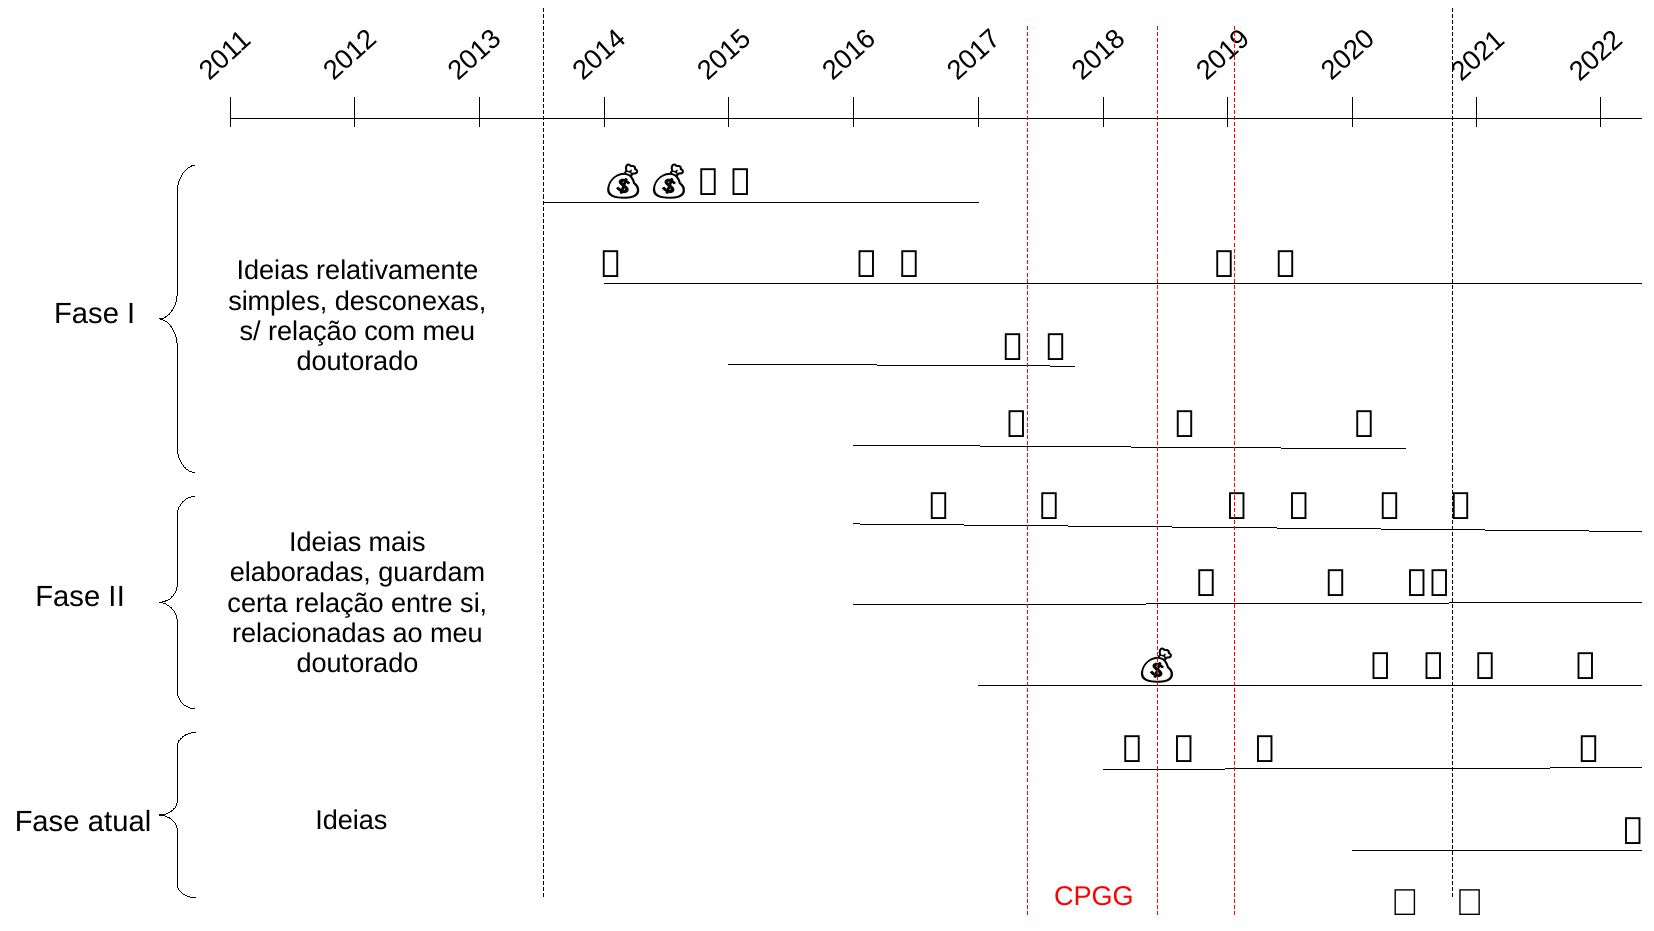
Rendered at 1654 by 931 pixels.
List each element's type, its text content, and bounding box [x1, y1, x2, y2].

text_box 🤓 📃 [714, 341, 1146, 423]
text_box CPGG [1039, 874, 1149, 920]
text_box 🍻 🤓 📃🤓 [838, 549, 1654, 612]
text_box 2019 [1174, 8, 1272, 102]
text_box 2016 [800, 8, 897, 102]
text_box 2022 [1547, 8, 1645, 102]
text_box Ideias [277, 797, 426, 857]
text_box 📃 [1375, 874, 1440, 931]
text_box Fase II [20, 572, 192, 672]
text_box 🤓 [1334, 825, 1654, 908]
text_box 2018 [1049, 8, 1147, 102]
text_box 2021 [1429, 8, 1526, 102]
text_box Ideias mais elaboradas, guardam certa relação entre si, relacionadas ao meu doutorado [200, 519, 514, 686]
text_box 2011 [177, 8, 273, 101]
text_box 🍻 💰 🤓 🤓 [1086, 714, 1654, 825]
text_box 2014 [550, 8, 648, 102]
text_box 💰 💰 🤓 📃 [590, 147, 886, 211]
text_box Fase atual [0, 797, 213, 897]
text_box Ideias relativamente simples, desconexas, s/ relação com meu doutorado [200, 248, 514, 390]
text_box 🤓 🤓 📃 [844, 389, 1430, 500]
text_box 2012 [301, 8, 398, 102]
text_box 2017 [924, 8, 1022, 102]
text_box 🤓 [1440, 874, 1505, 931]
text_box 🍻 🤓 📃 📃 📃 [584, 230, 1412, 341]
text_box 2020 [1299, 8, 1397, 102]
text_box 🤓 📃 🤓 🍻 📃 🤓 [844, 472, 1654, 549]
text_box 💰 🤓 📃 🤓 🤓 [968, 631, 1654, 695]
text_box Fase I [39, 289, 151, 337]
text_box 2015 [675, 8, 773, 102]
text_box 2013 [425, 8, 523, 102]
